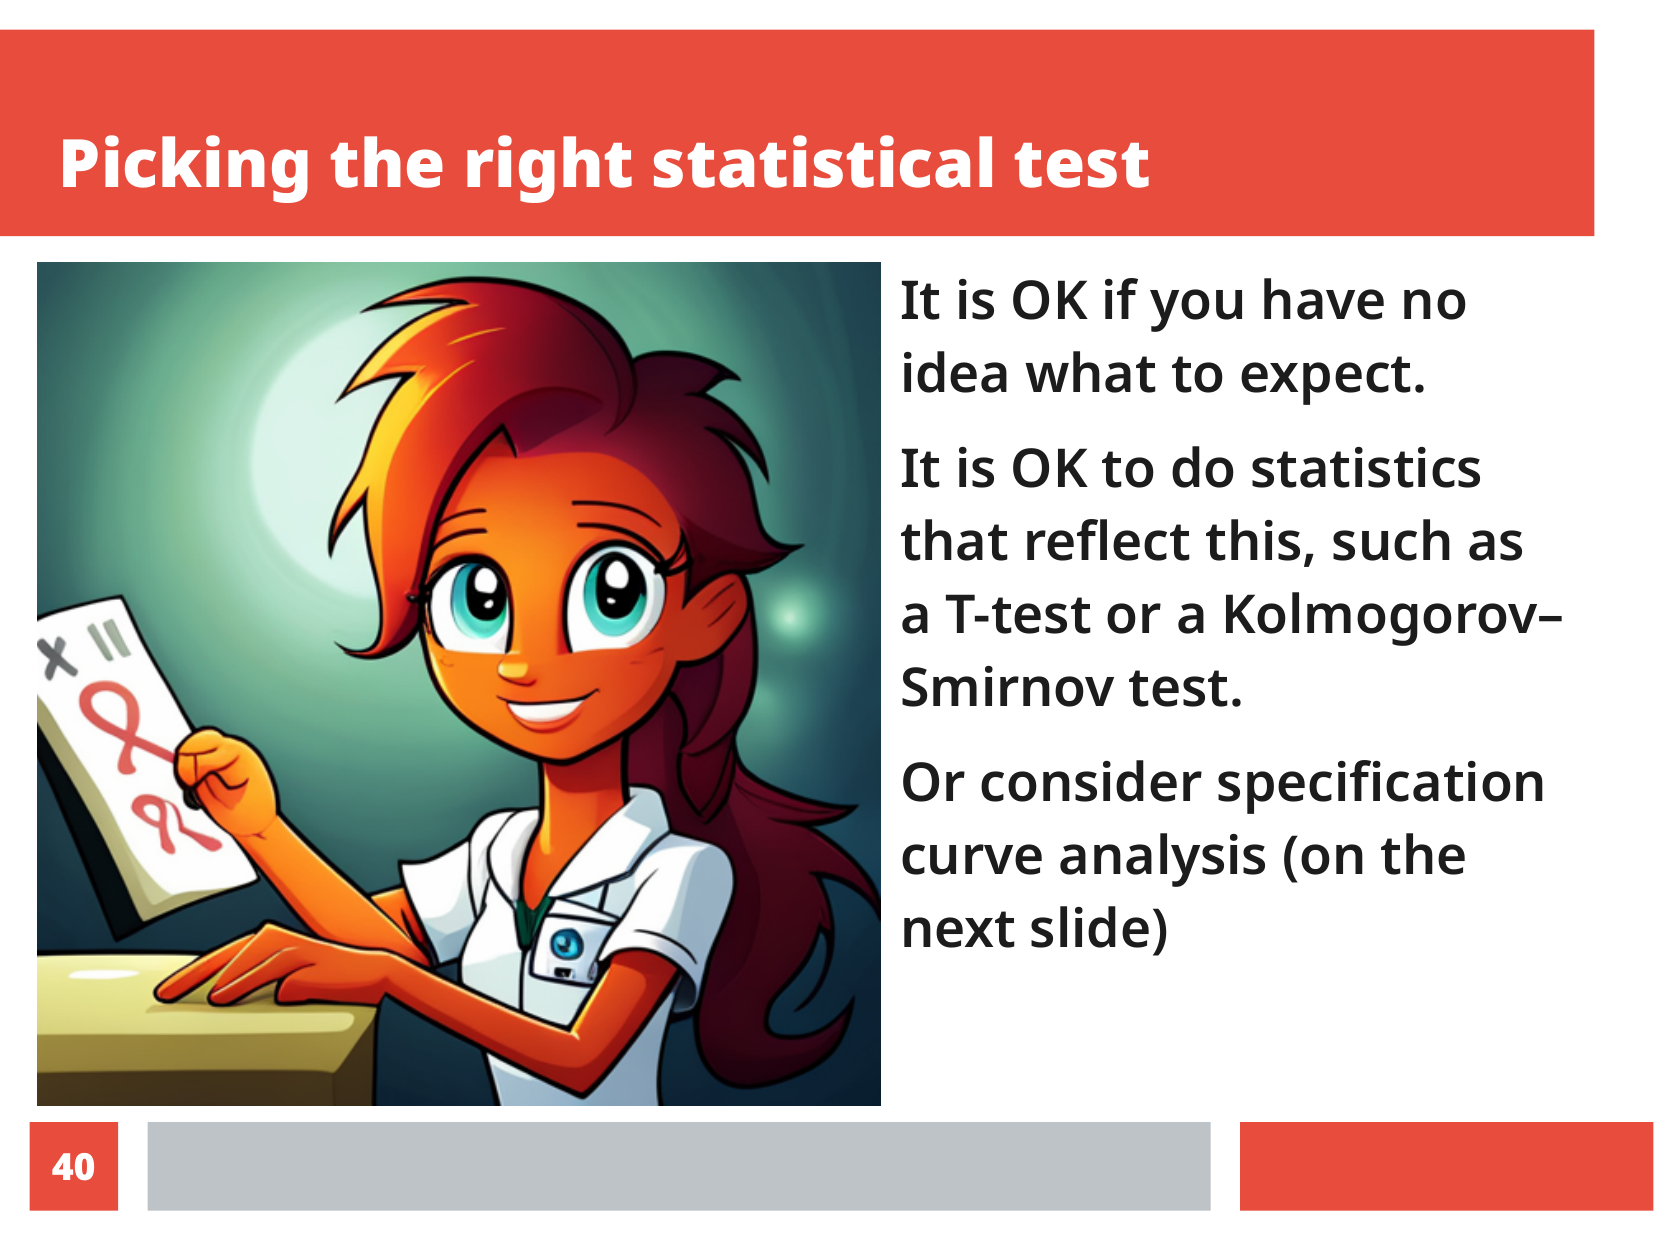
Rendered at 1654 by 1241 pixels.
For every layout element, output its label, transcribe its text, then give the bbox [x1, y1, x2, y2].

list It is OK if you have no idea what to expect. It is OK to do statistics that reflect this, such as a T-test or a Kolmogorov–Smirnov test. Or consider specification curve analysis (on the next slide) [900, 262, 1565, 1093]
title Picking the right statistical test [59, 59, 1595, 207]
picture [37, 262, 881, 1106]
